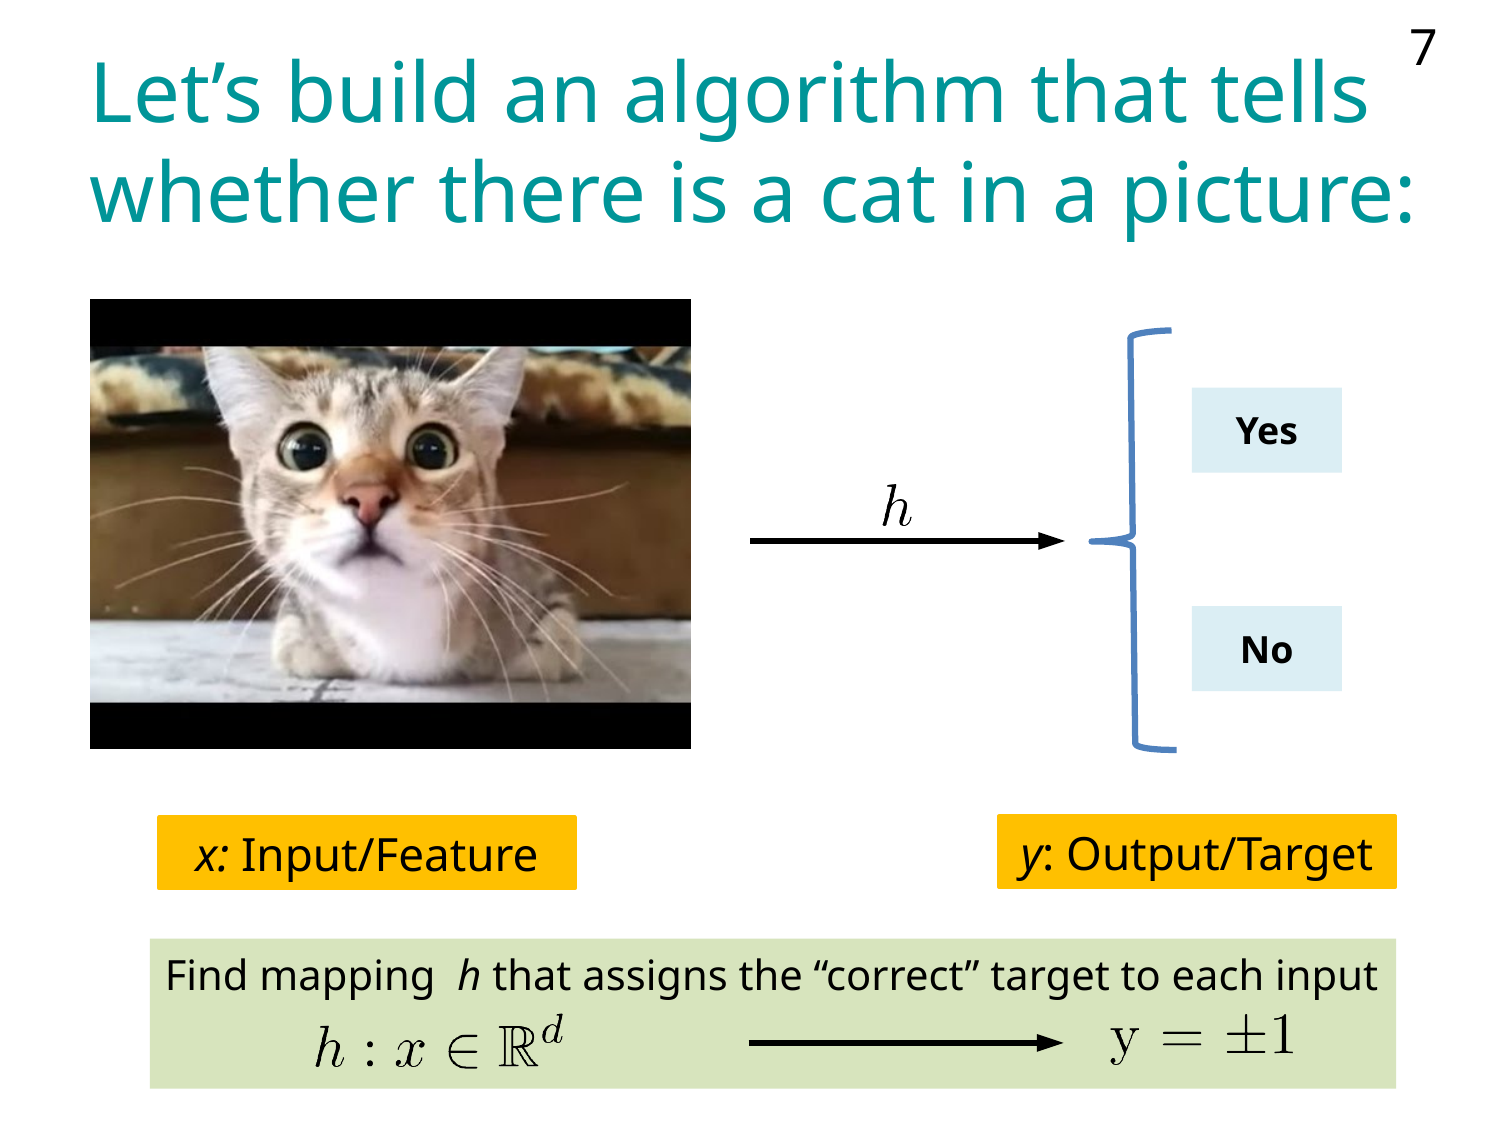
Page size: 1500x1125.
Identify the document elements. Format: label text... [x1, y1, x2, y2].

picture [315, 1013, 563, 1069]
picture [1110, 1014, 1293, 1065]
text_box y: Output/Target [999, 816, 1396, 888]
text_box x: Input/Feature [159, 817, 575, 889]
text_box Find mapping h that assigns the “correct” target to each input [149, 938, 1397, 1089]
picture [90, 299, 691, 749]
text_box Yes [1191, 387, 1342, 473]
text_box No [1191, 606, 1342, 692]
picture [882, 484, 912, 526]
text_box Let’s build an algorithm that tells whether there is a cat in a picture: [75, 45, 1456, 233]
